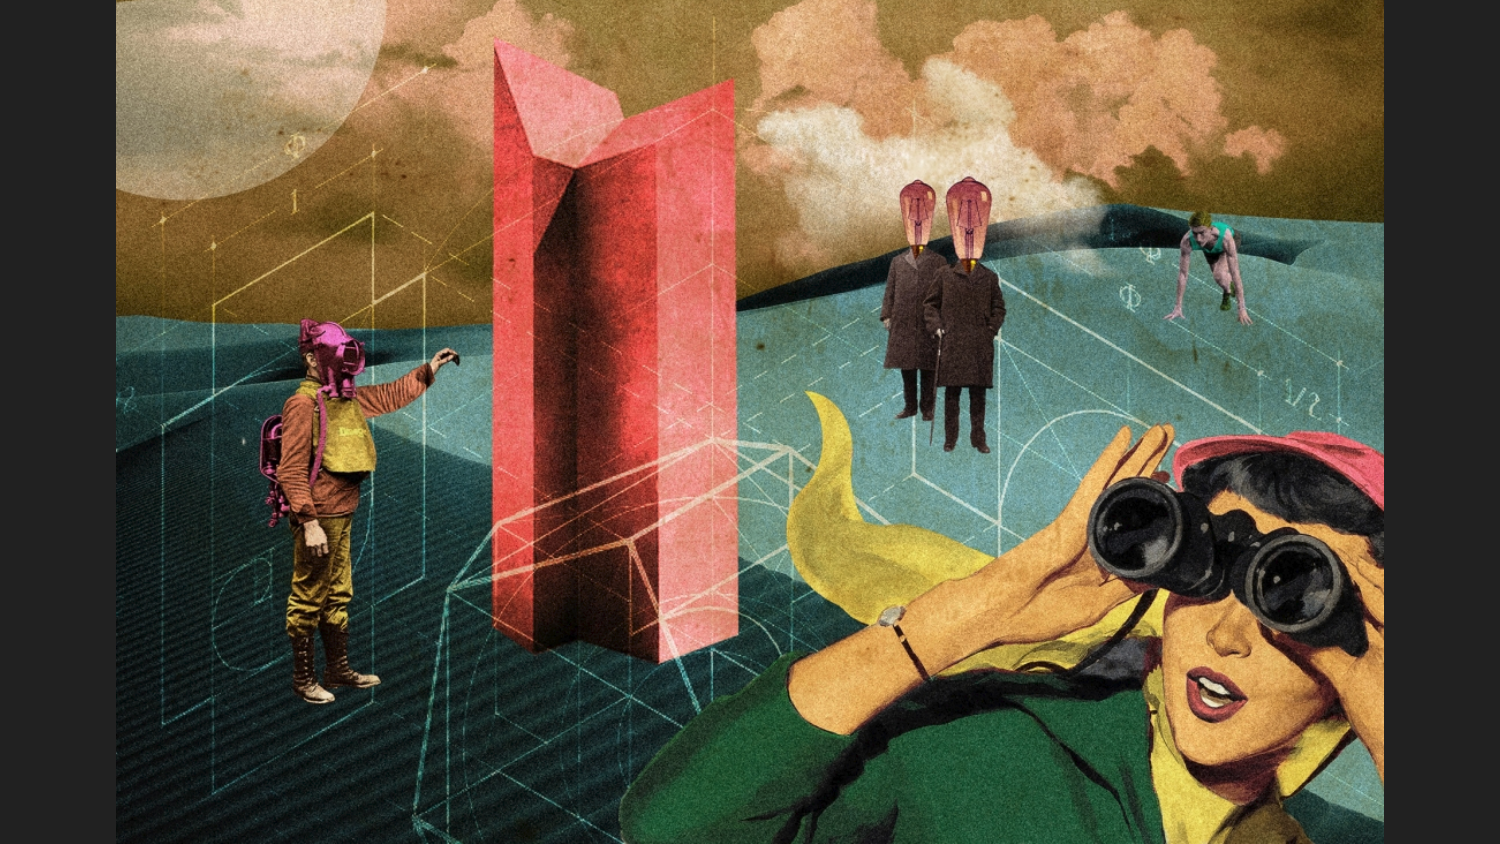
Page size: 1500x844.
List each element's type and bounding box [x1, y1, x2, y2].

picture [116, 0, 1384, 844]
